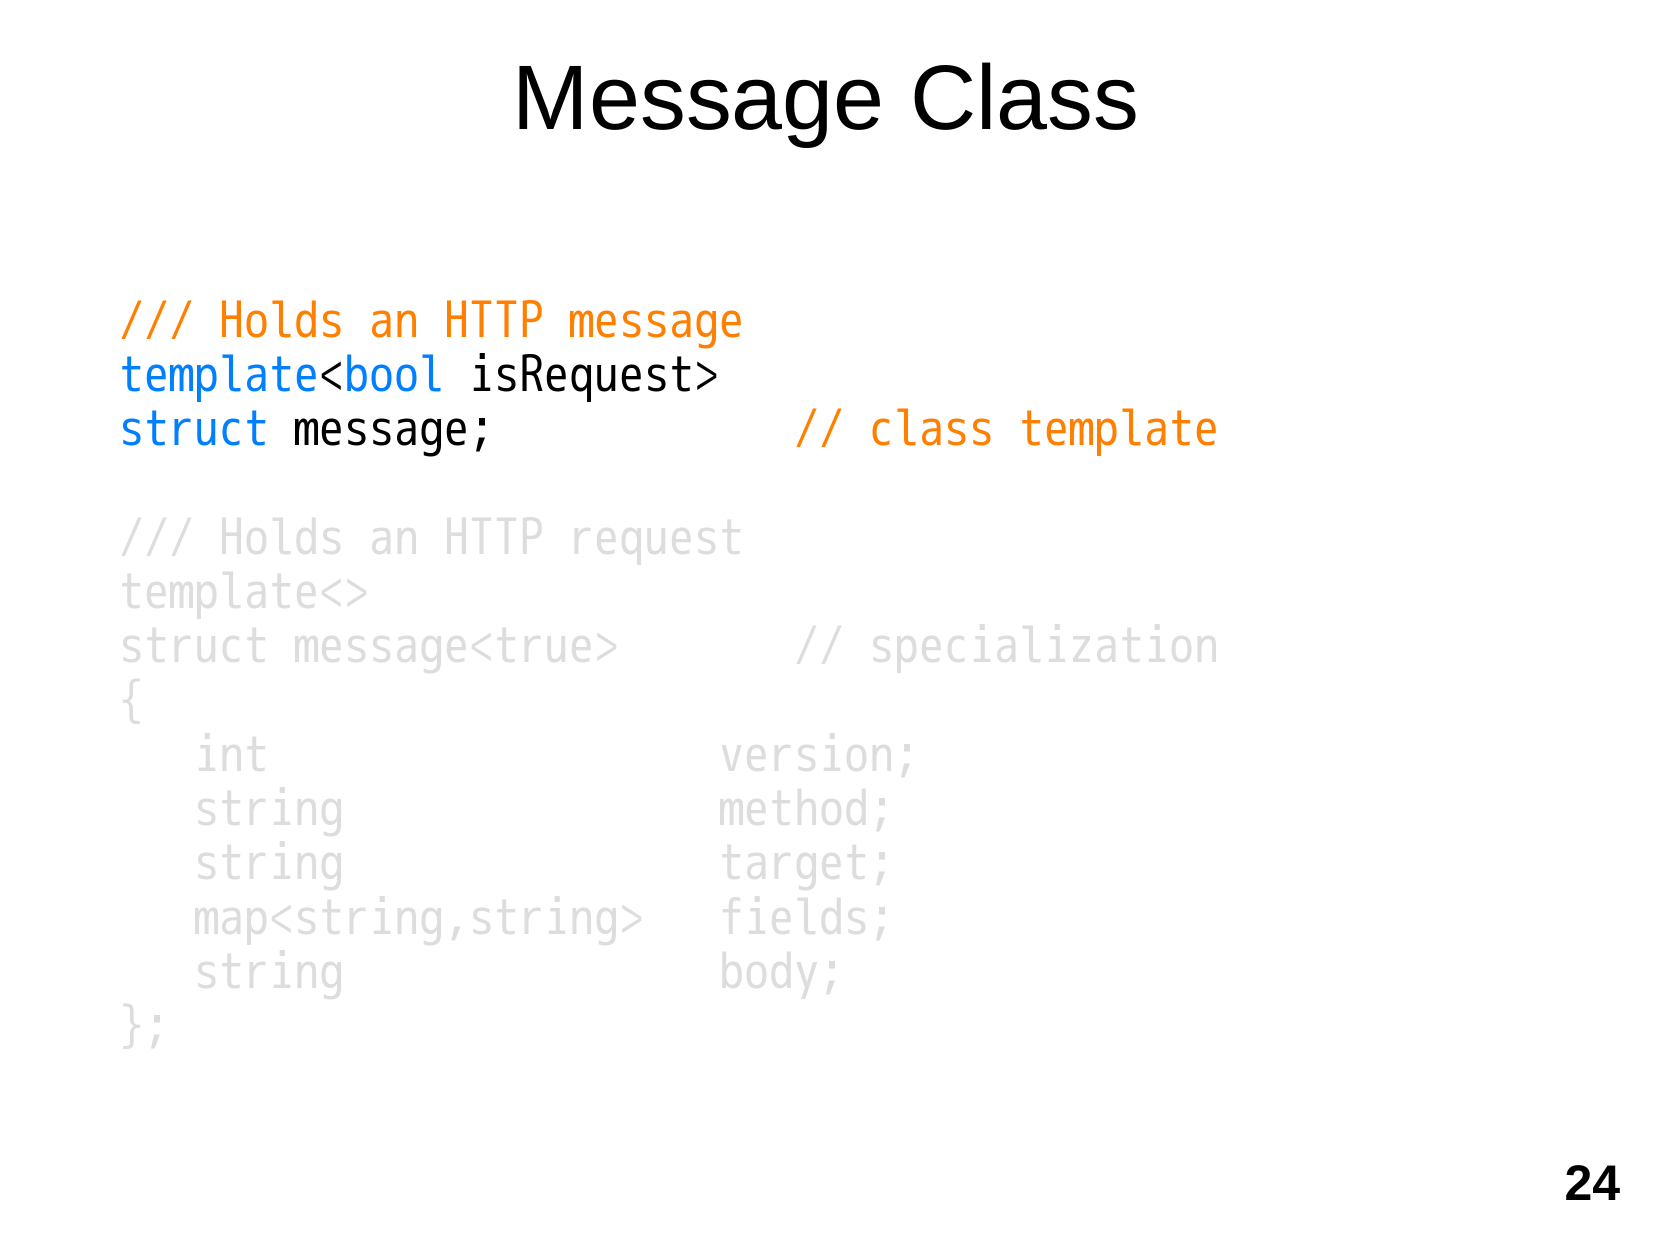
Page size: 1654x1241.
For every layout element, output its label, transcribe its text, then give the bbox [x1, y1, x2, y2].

title Message Class [82, 15, 1571, 181]
text_box /// Holds an HTTP message template<bool isRequest> struct message; // class template /// Holds an HTTP request template<> struct message<true> // specialization { int version; string method; string target; map<string,string> fields; string body; }; [104, 287, 1575, 1125]
